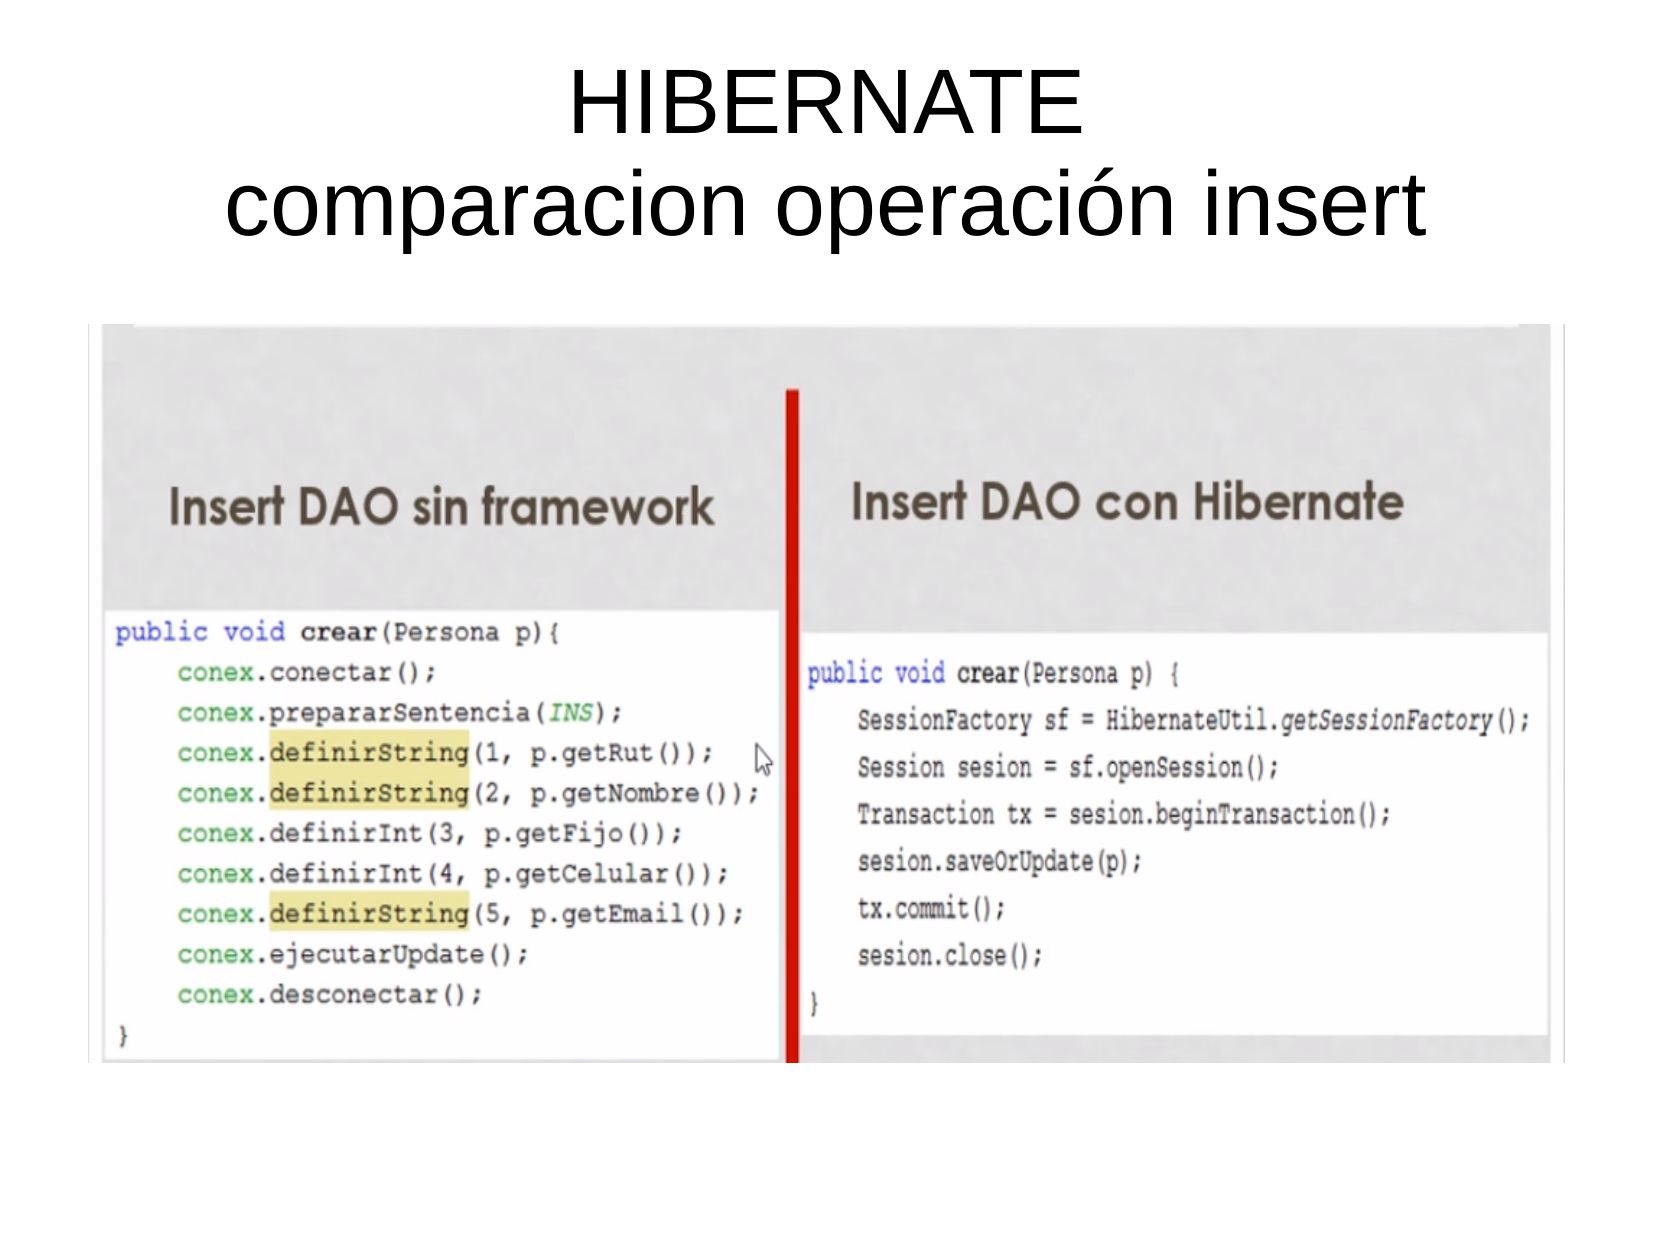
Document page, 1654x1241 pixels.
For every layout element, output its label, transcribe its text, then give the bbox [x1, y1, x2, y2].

title HIBERNATE comparacion operación insert [82, 49, 1571, 257]
picture [88, 324, 1565, 1063]
